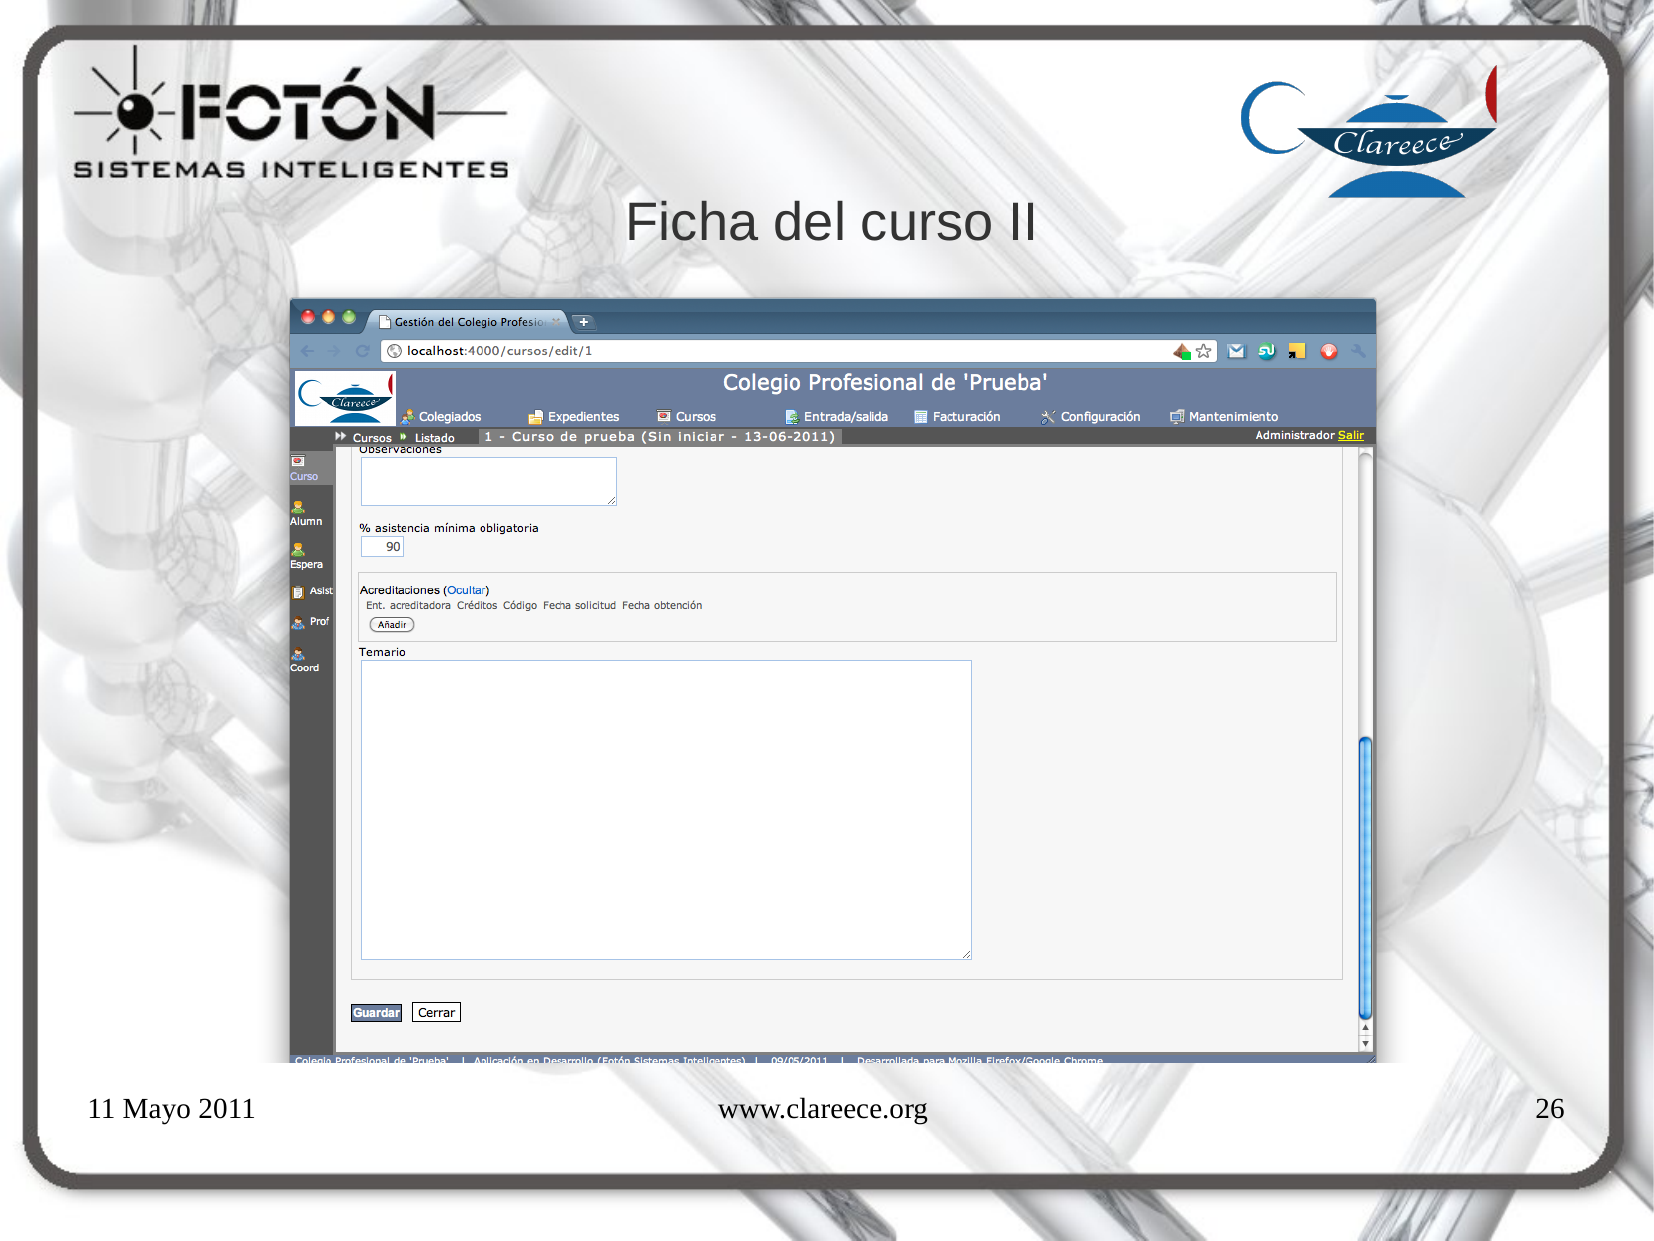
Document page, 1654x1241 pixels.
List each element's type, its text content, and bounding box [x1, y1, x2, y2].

title Ficha del curso II [88, 177, 1577, 266]
picture [0, 0, 1654, 1241]
